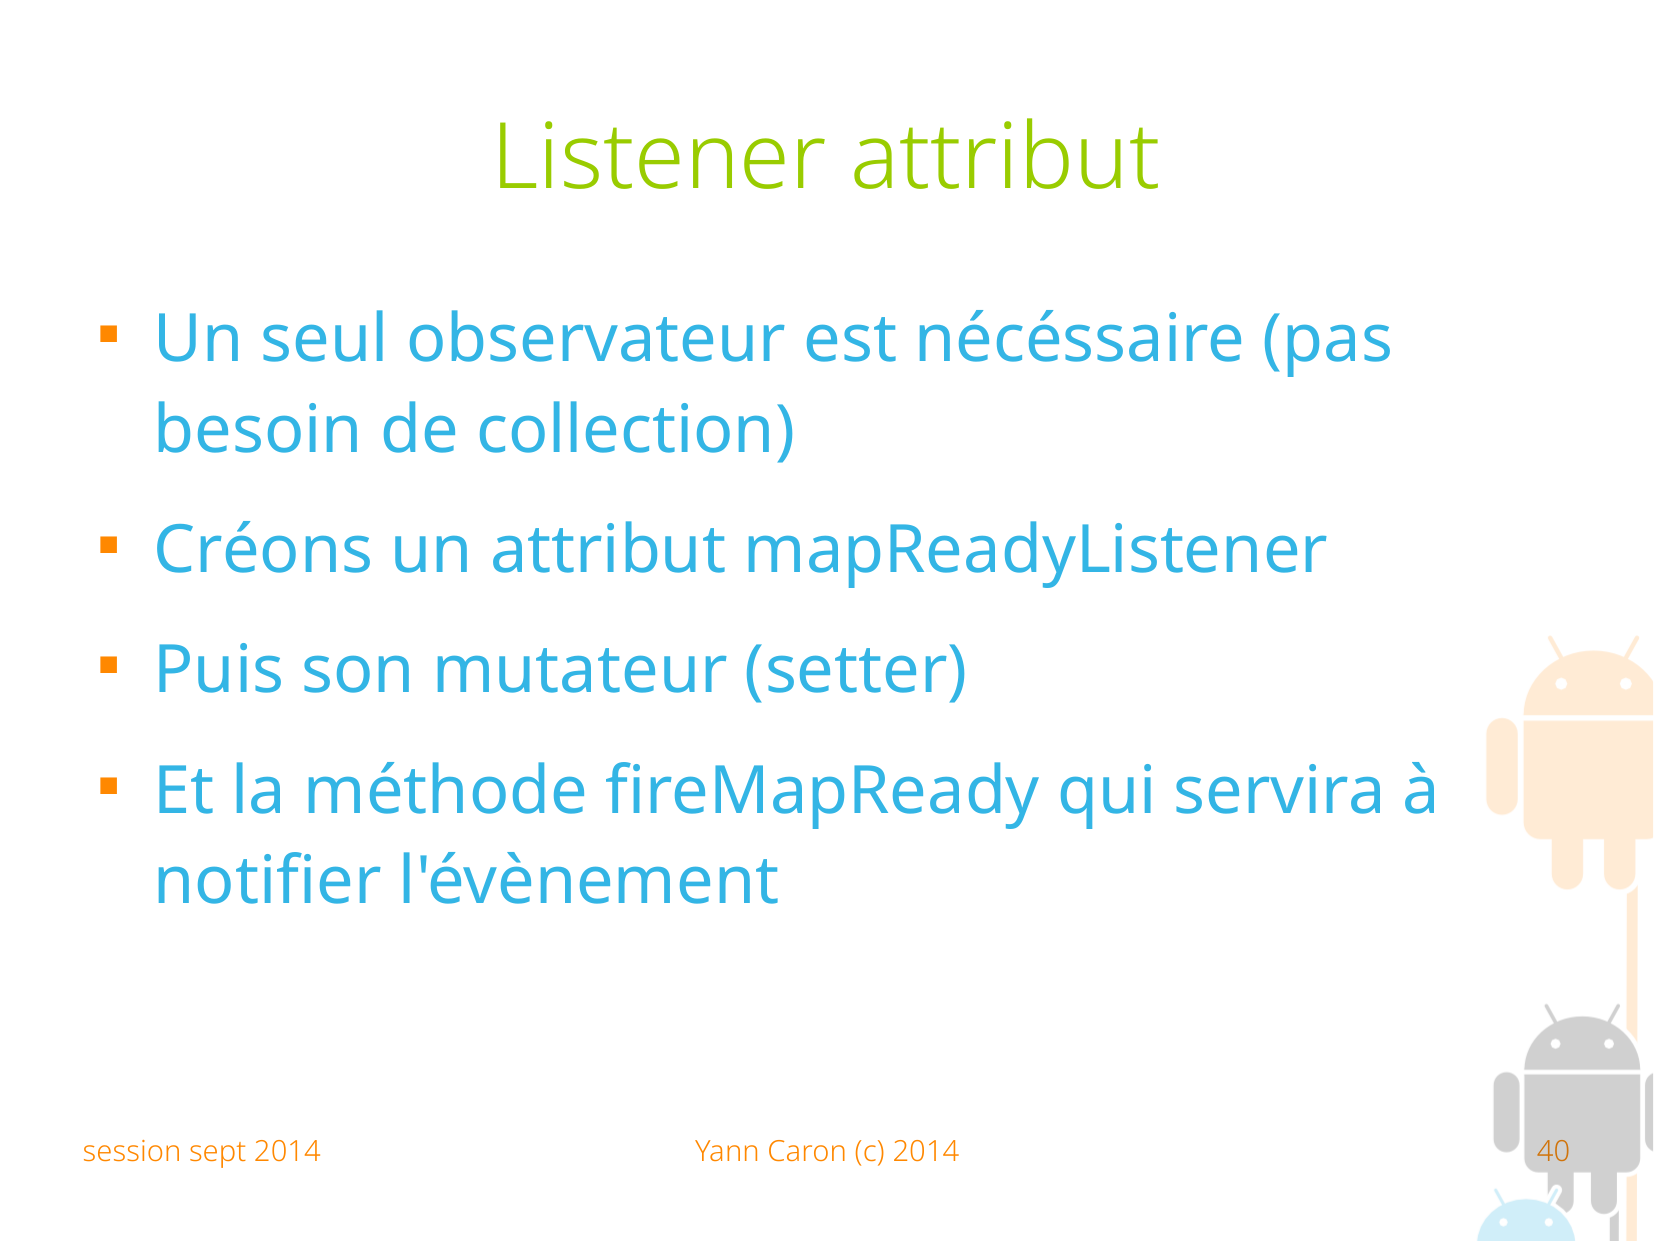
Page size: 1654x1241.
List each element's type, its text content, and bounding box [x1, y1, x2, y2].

list Un seul observateur est nécéssaire (pas besoin de collection) Créons un attribut mapReadyListener Puis son mutateur (setter) Et la méthode fireMapReady qui servira à notifier l'évènement [82, 290, 1571, 1010]
picture [240, 423, 1654, 1241]
title Listener attribut [82, 49, 1571, 257]
